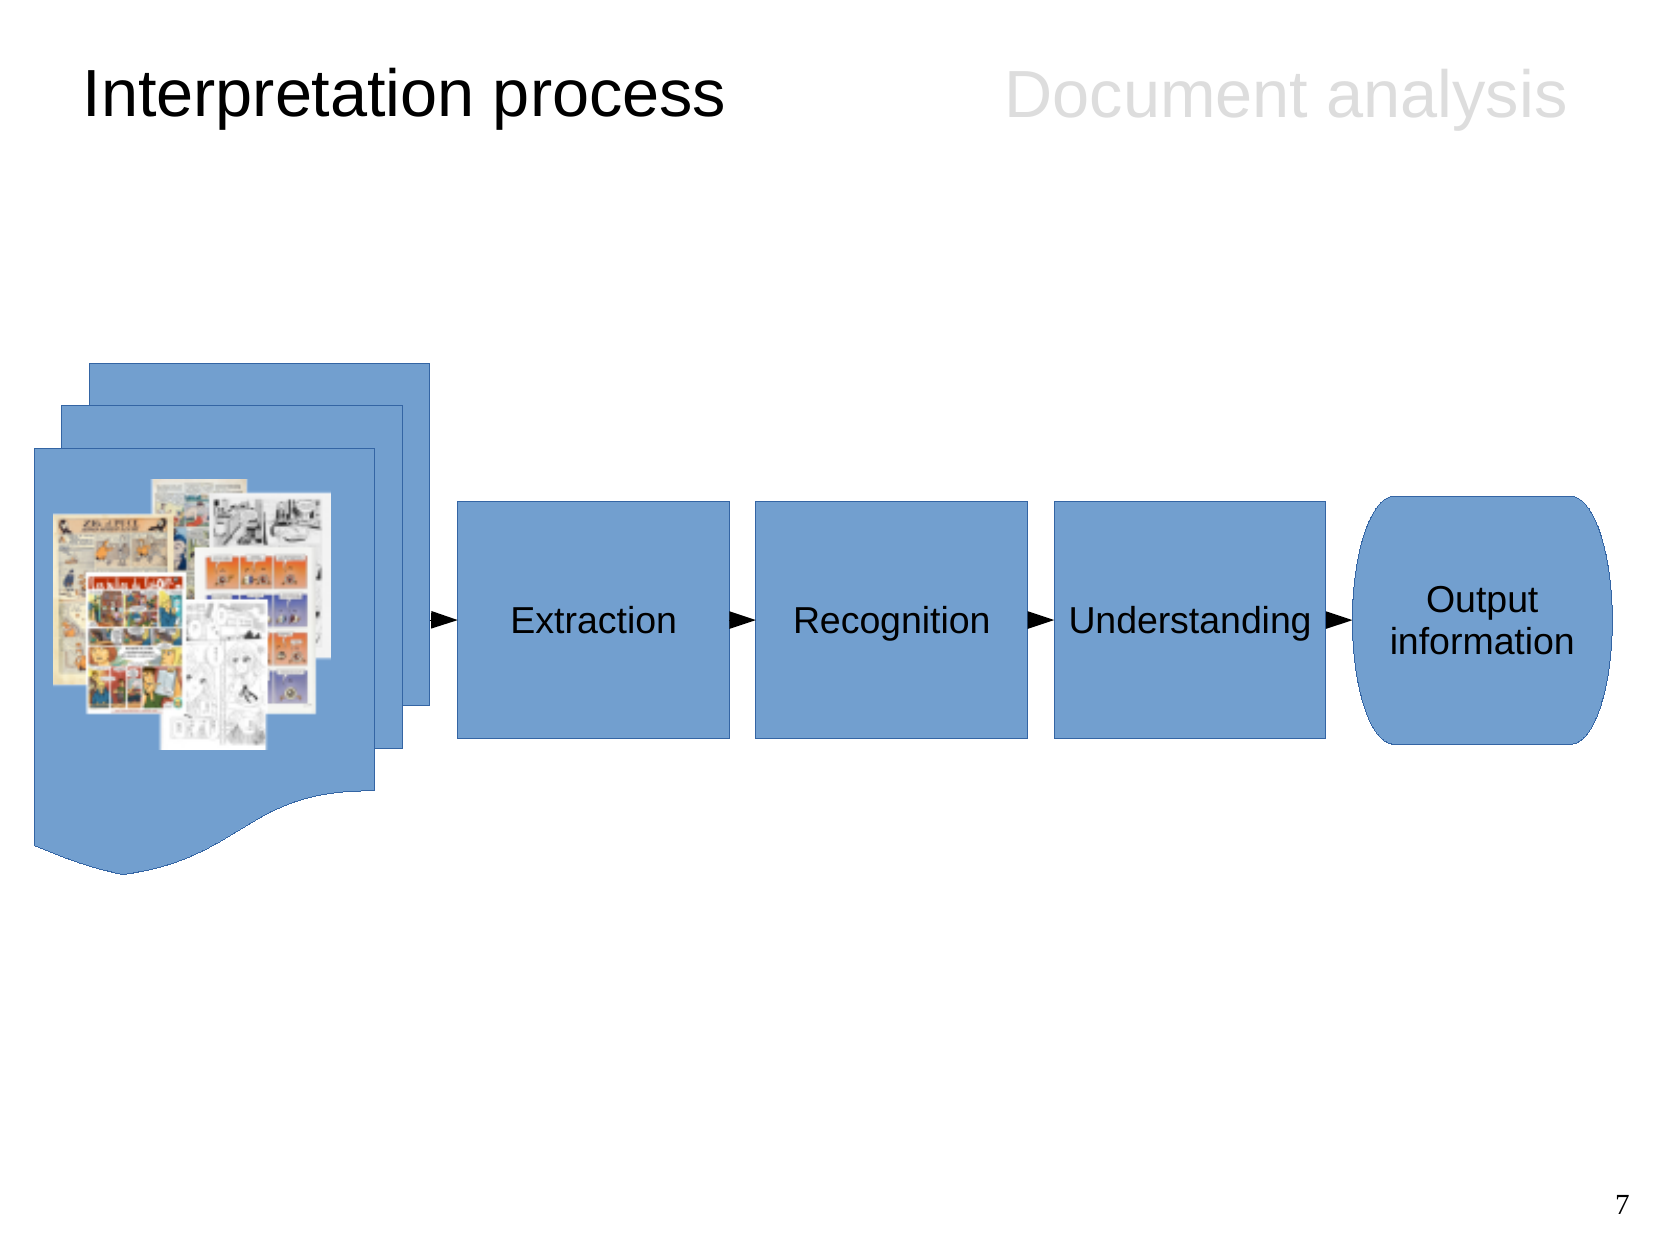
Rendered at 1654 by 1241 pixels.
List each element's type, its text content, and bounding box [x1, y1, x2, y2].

text_box Extraction [457, 501, 730, 739]
title Interpretation process [82, 47, 1571, 140]
picture [53, 479, 331, 751]
text_box Recognition [755, 501, 1028, 739]
text_box [34, 363, 430, 875]
text_box Understanding [1054, 501, 1326, 739]
text_box Output information [1352, 496, 1613, 745]
